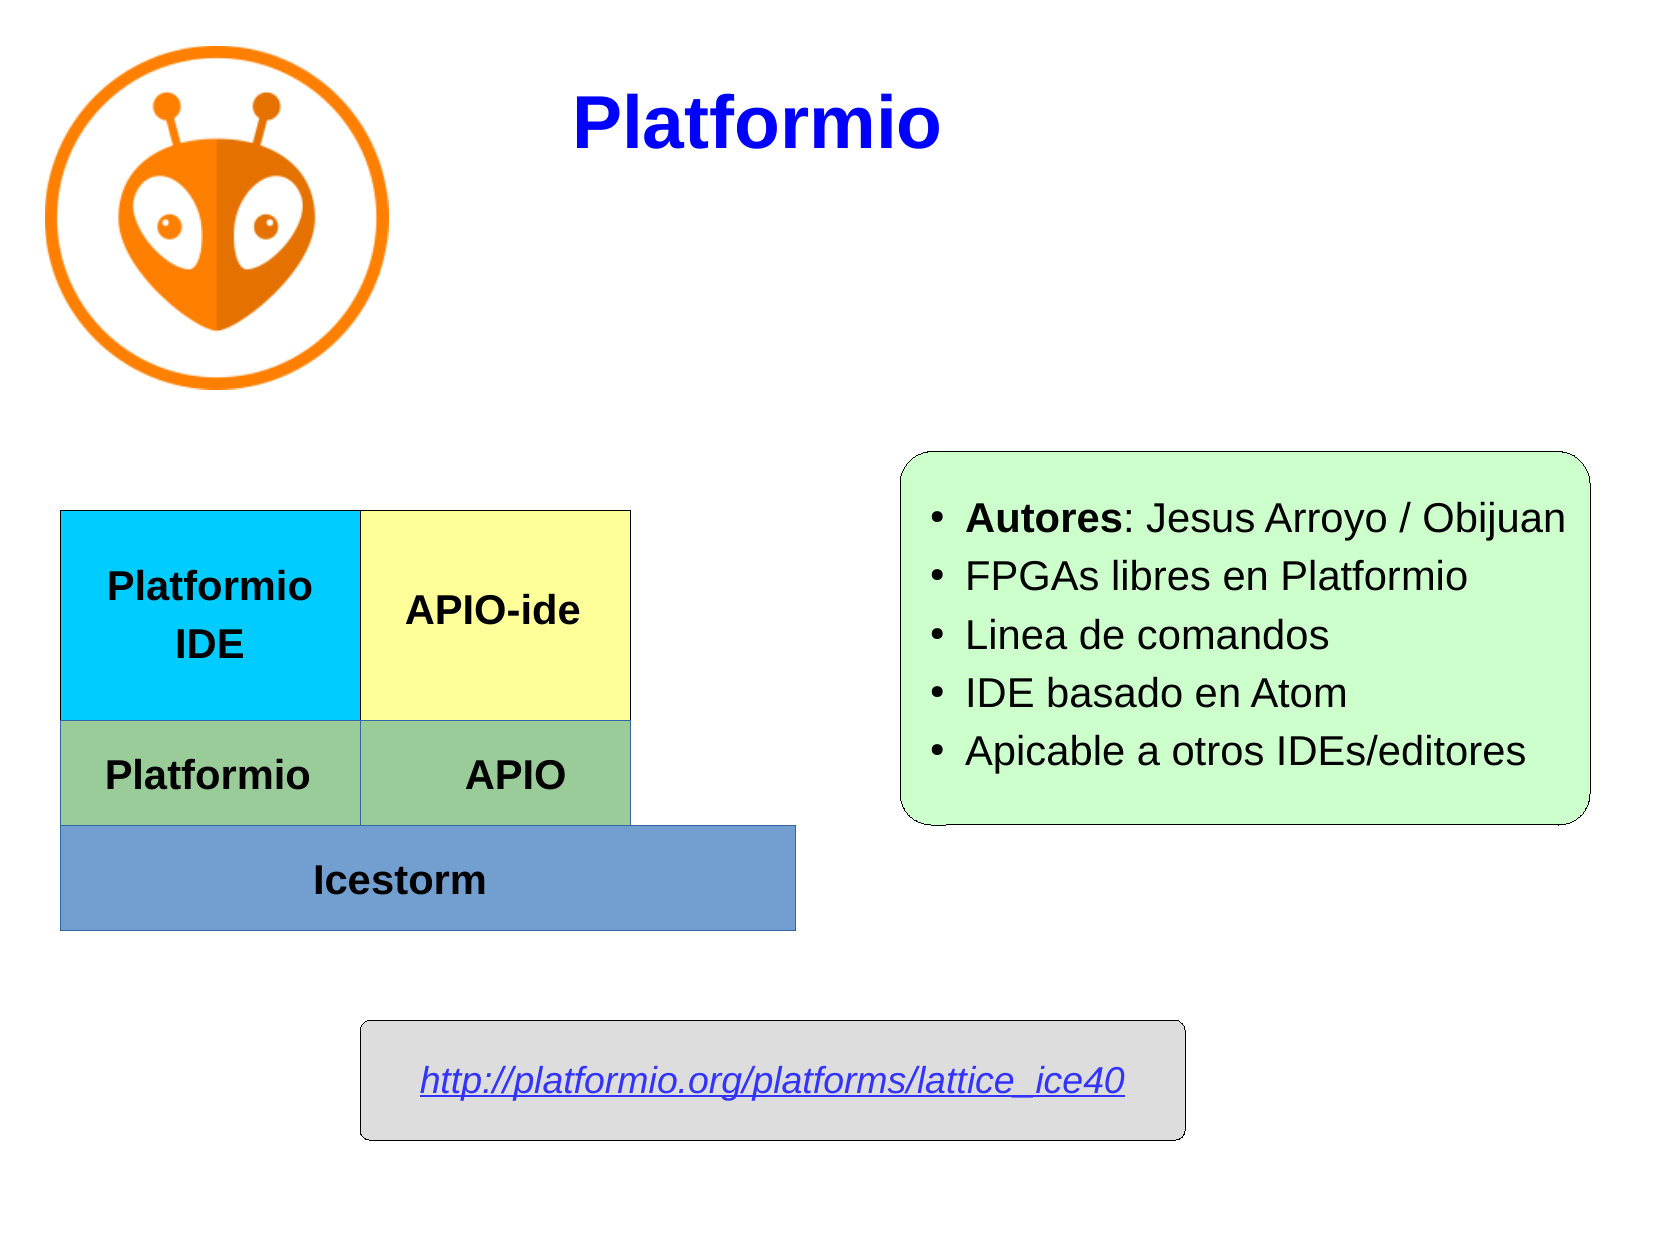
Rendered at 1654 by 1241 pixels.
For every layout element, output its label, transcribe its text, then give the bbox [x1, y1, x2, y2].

picture [45, 46, 389, 391]
text_box Icestorm [298, 849, 511, 916]
text_box Platformio IDE [90, 555, 331, 675]
text_box APIO-ide [390, 579, 616, 646]
text_box http://platformio.org/platforms/lattice_ice40 [360, 1020, 1186, 1141]
text_box Platformio [90, 744, 346, 811]
text_box [900, 451, 1591, 821]
text_box [60, 510, 796, 931]
text_box Platformio [525, 73, 991, 211]
text_box Autores: Jesus Arroyo / Obijuan FPGAs libres en Platformio Linea de comandos IDE basado en Atom Apicable a otros IDEs/editores [915, 487, 1606, 826]
text_box APIO [450, 744, 587, 811]
